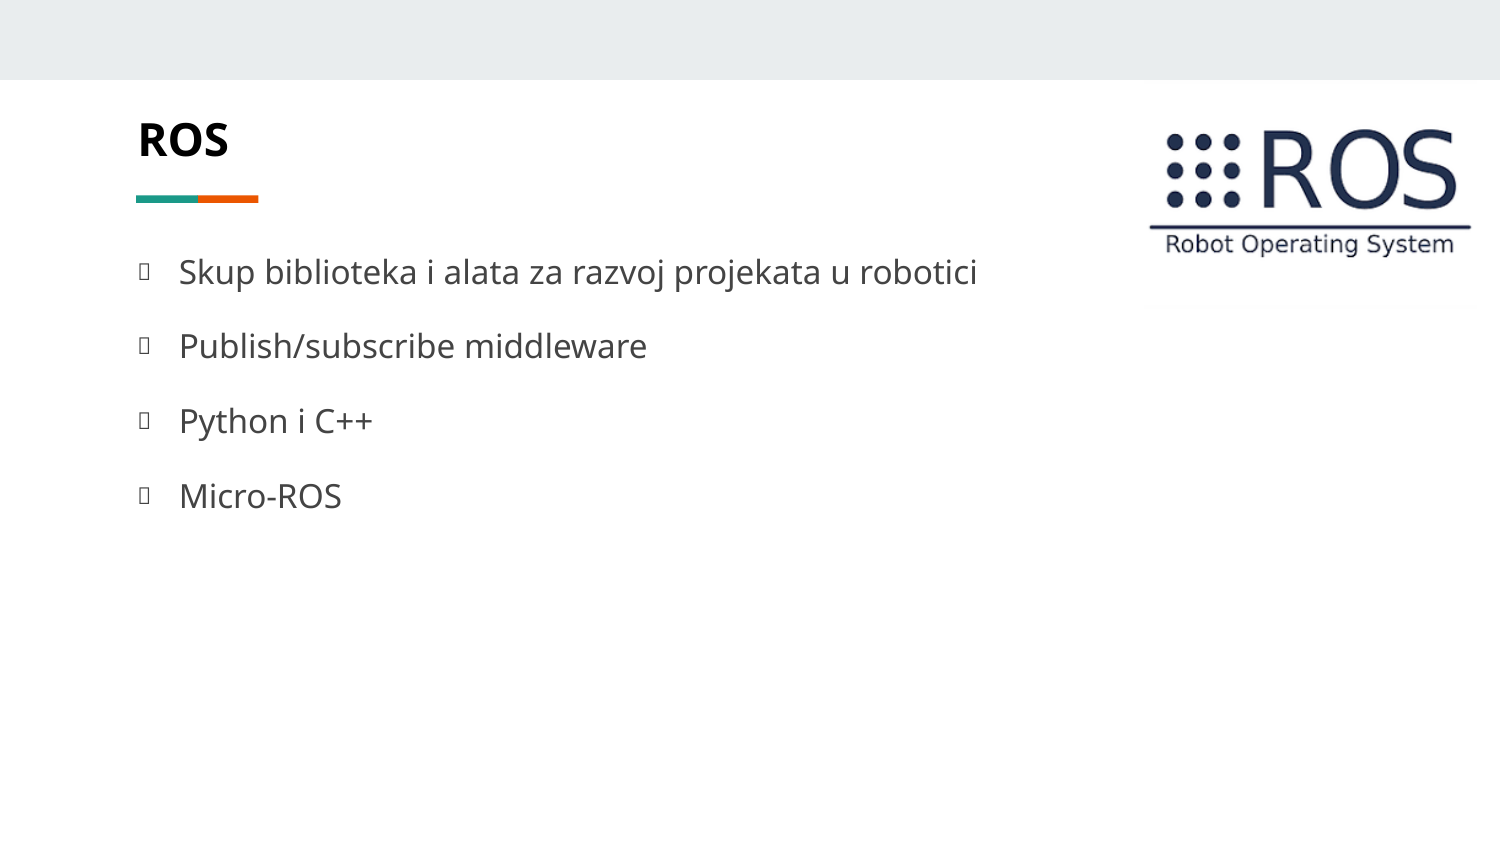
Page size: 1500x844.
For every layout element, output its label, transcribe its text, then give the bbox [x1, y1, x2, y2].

list Skup biblioteka i alata za razvoj projekata u robotici Publish/subscribe middleware Python i C++ Micro-ROS [119, 248, 1381, 736]
picture [1144, 80, 1477, 309]
title ROS [137, 95, 1144, 183]
